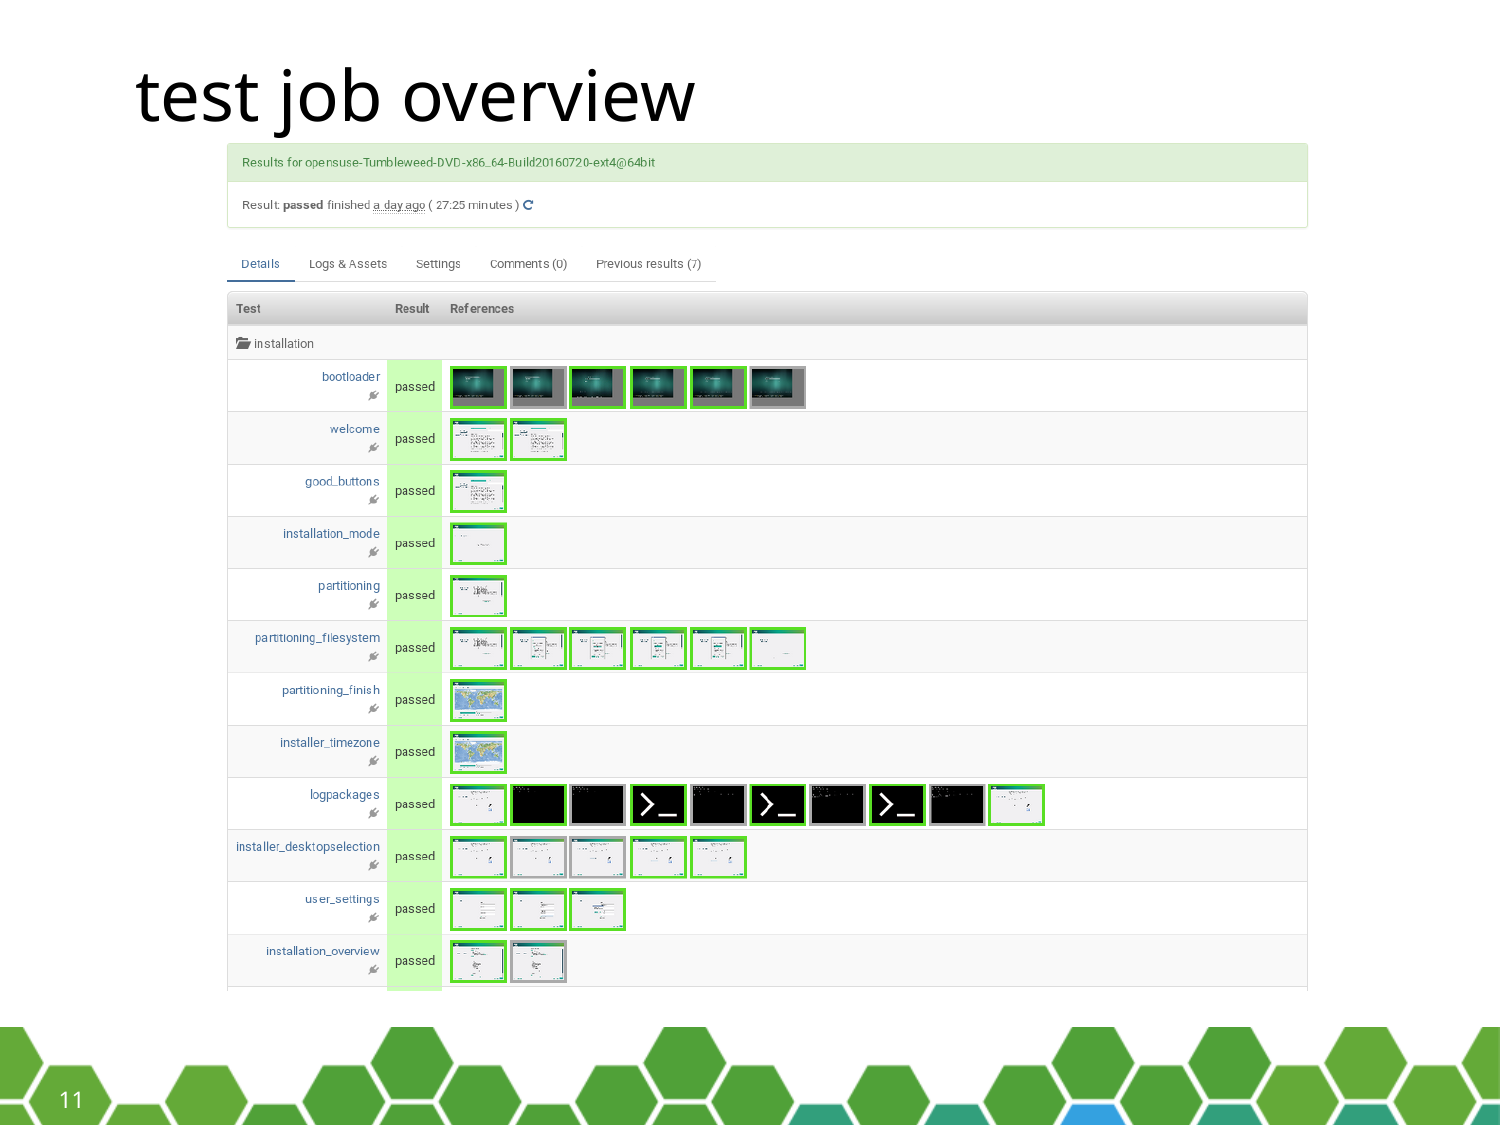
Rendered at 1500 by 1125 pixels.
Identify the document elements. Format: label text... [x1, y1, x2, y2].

picture [0, 1027, 1500, 1125]
picture [223, 175, 1313, 991]
title test job overview [135, 12, 1372, 175]
